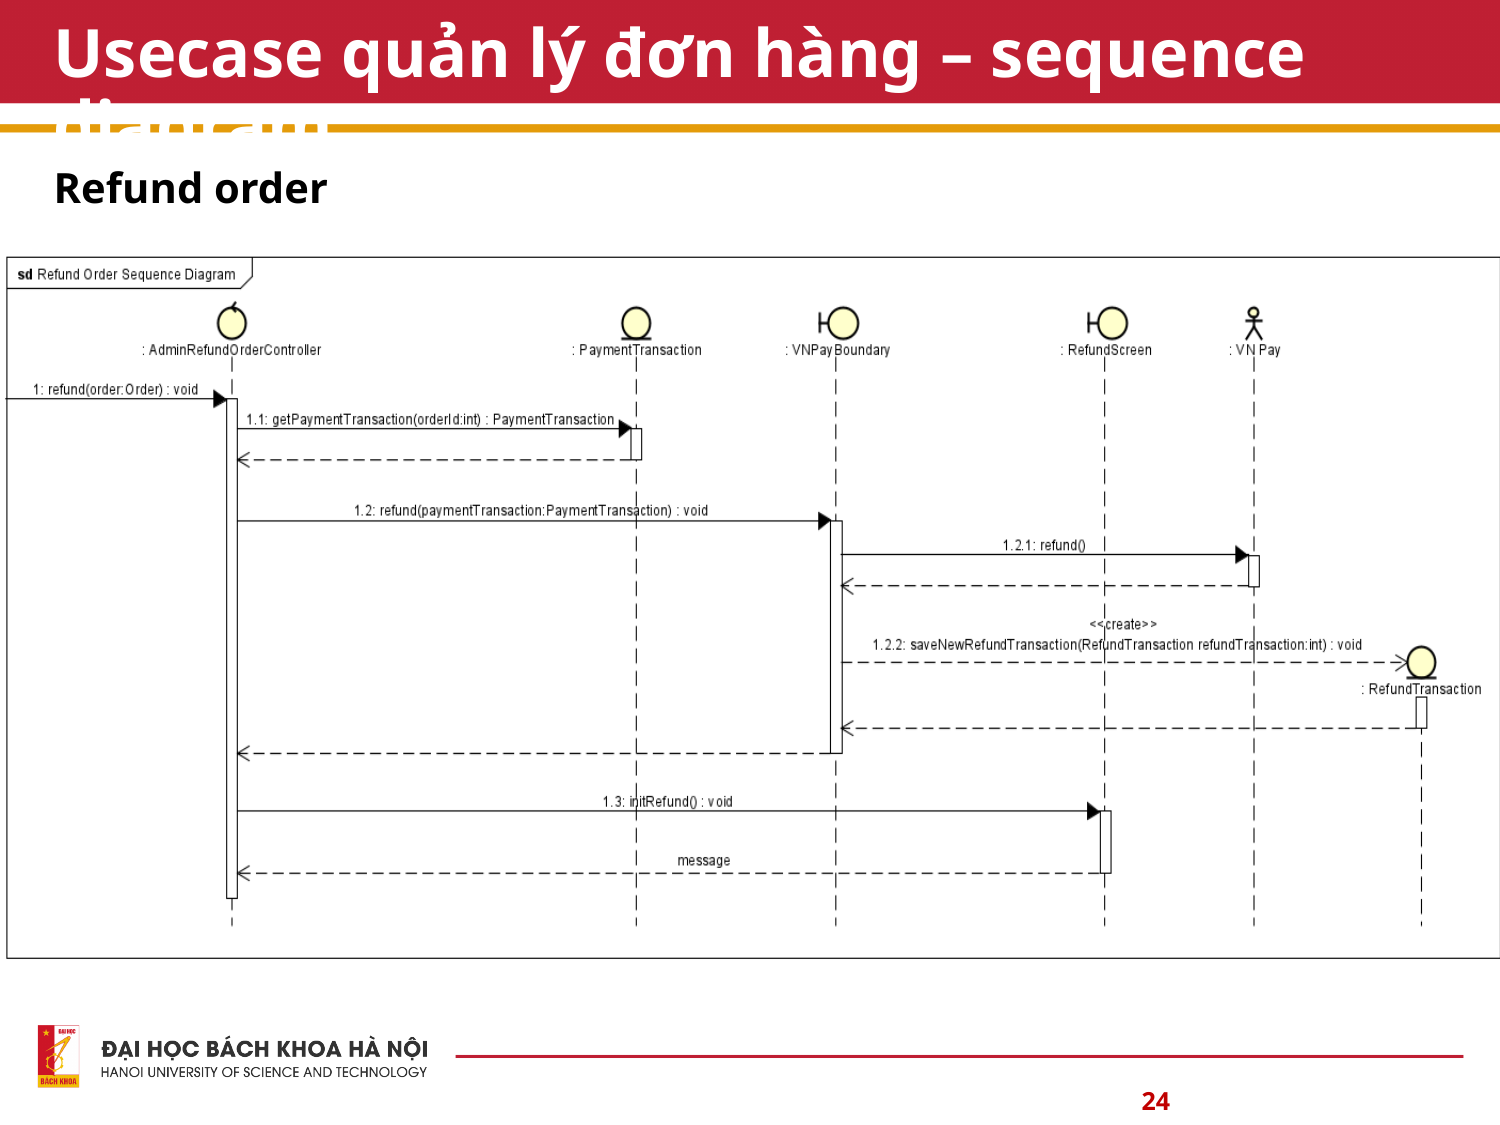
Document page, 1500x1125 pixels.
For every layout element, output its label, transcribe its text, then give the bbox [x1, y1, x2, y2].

text_box Refund order [38, 154, 315, 221]
title Usecase quản lý đơn hàng – sequence diagram [38, 12, 1462, 87]
text_box [1126, 1078, 1465, 1125]
picture [0, 252, 1500, 971]
